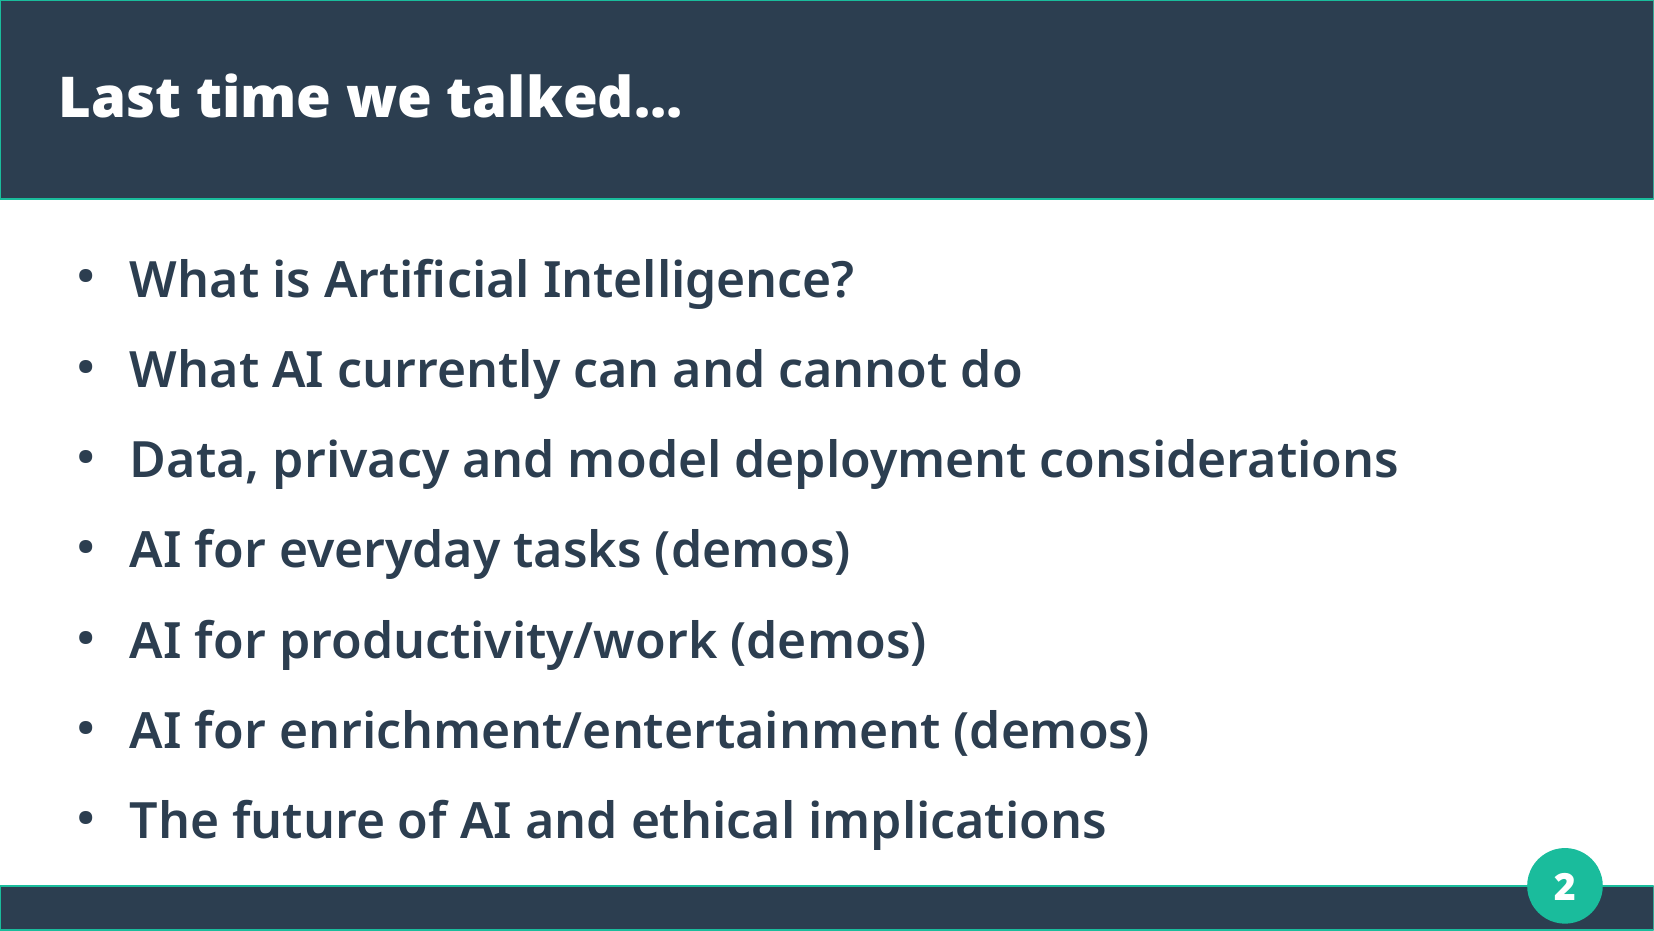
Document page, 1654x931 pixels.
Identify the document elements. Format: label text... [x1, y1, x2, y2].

title Last time we talked... [59, 37, 1595, 155]
list What is Artificial Intelligence? What AI currently can and cannot do Data, privacy and model deployment considerations AI for everyday tasks (demos) AI for productivity/work (demos) AI for enrichment/entertainment (demos) The future of AI and ethical implications [59, 243, 1595, 864]
